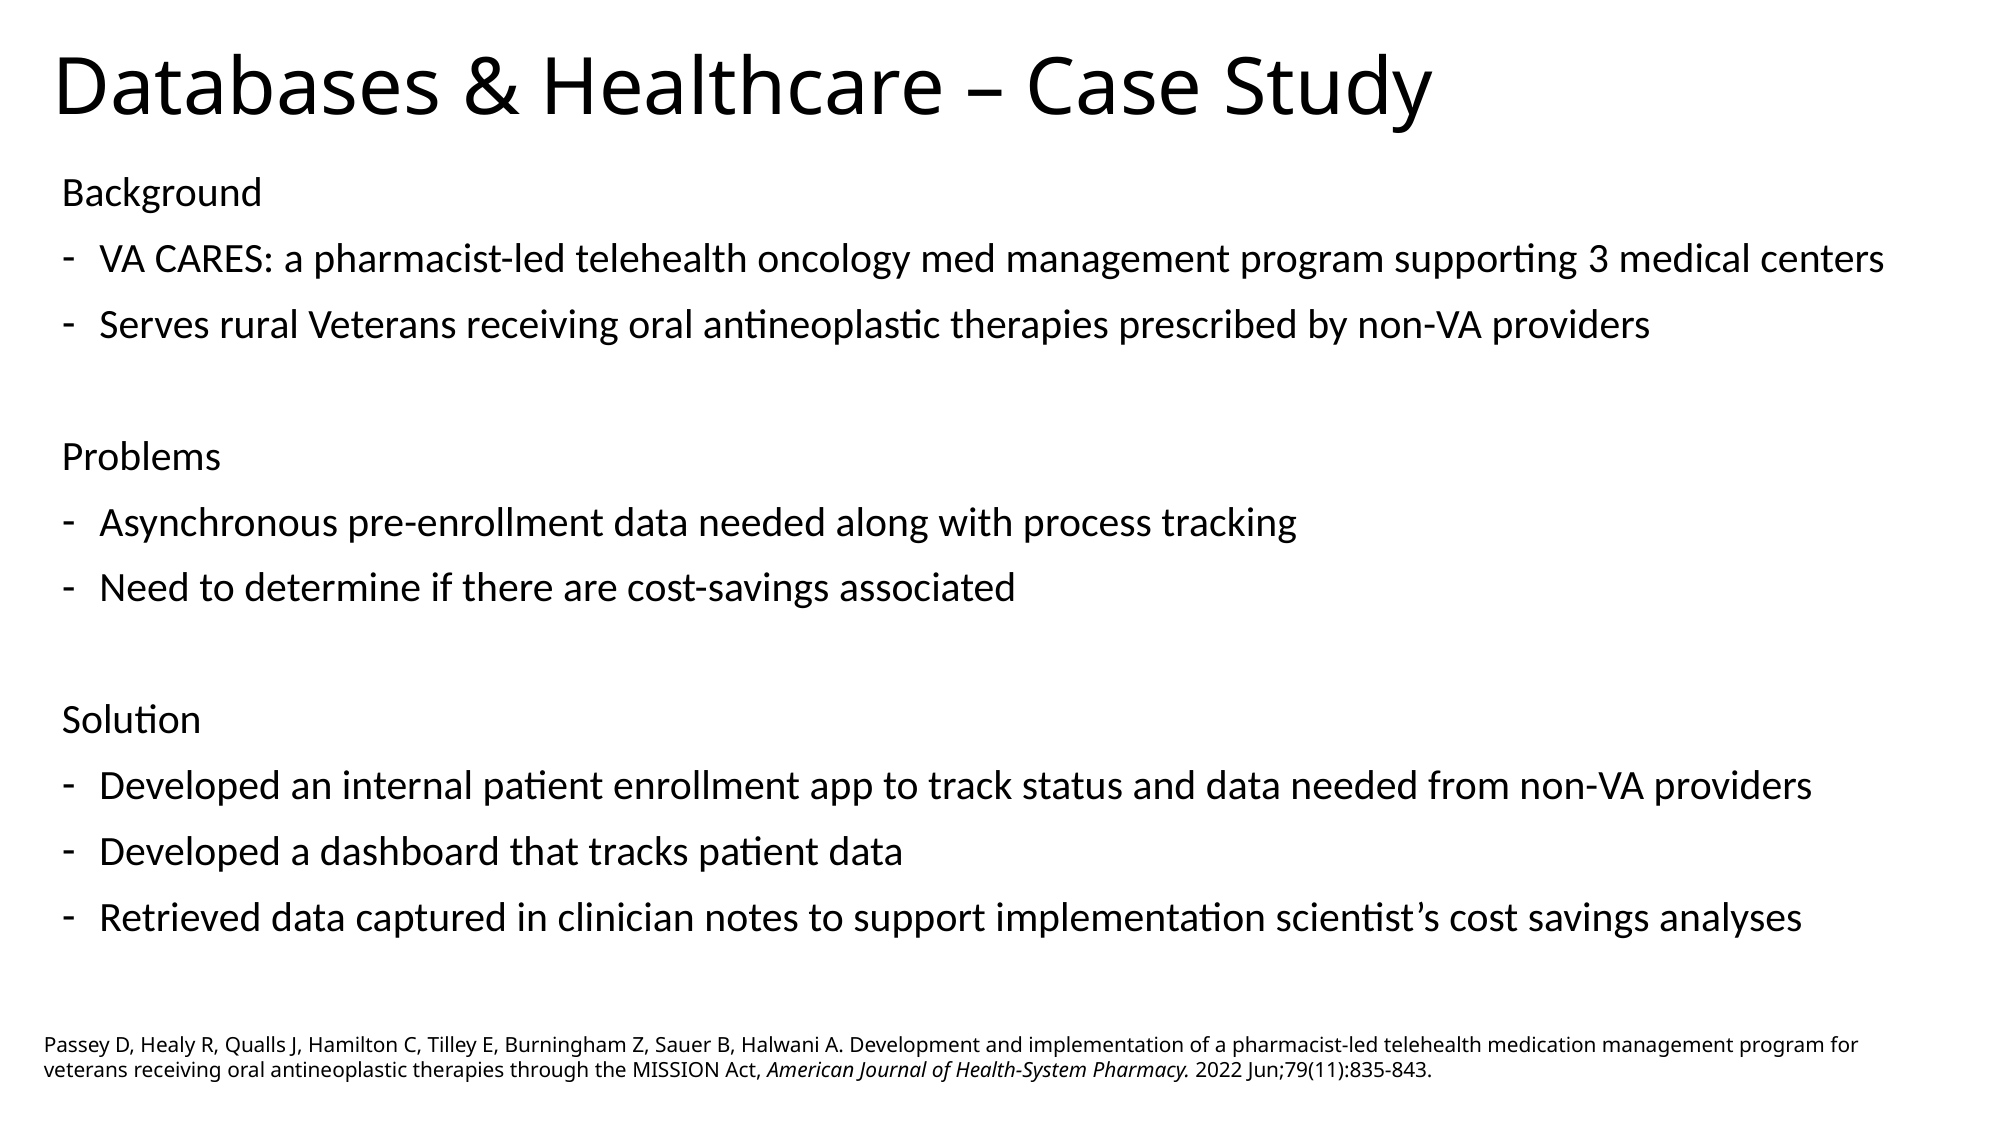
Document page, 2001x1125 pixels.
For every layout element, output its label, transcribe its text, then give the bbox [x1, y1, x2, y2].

text_box Passey D, Healy R, Qualls J, Hamilton C, Tilley E, Burningham Z, Sauer B, Halwani A. Development and implementation of a pharmacist-led telehealth medication management program for veterans receiving oral antineoplastic therapies through the MISSION Act, American Journal of Health-System Pharmacy. 2022 Jun;79(11):835-843. [28, 1024, 1945, 1119]
title Databases & Healthcare – Case Study [37, 27, 1907, 150]
list Background VA CARES: a pharmacist-led telehealth oncology med management program supporting 3 medical centers Serves rural Veterans receiving oral antineoplastic therapies prescribed by non-VA providers Problems Asynchronous pre-enrollment data needed along with process tracking Need to determine if there are cost-savings associated Solution Developed an internal patient enrollment app to track status and data needed from non-VA providers Developed a dashboard that tracks patient data Retrieved data captured in clinician notes to support implementation scientist’s cost savings analyses [46, 162, 1916, 1024]
